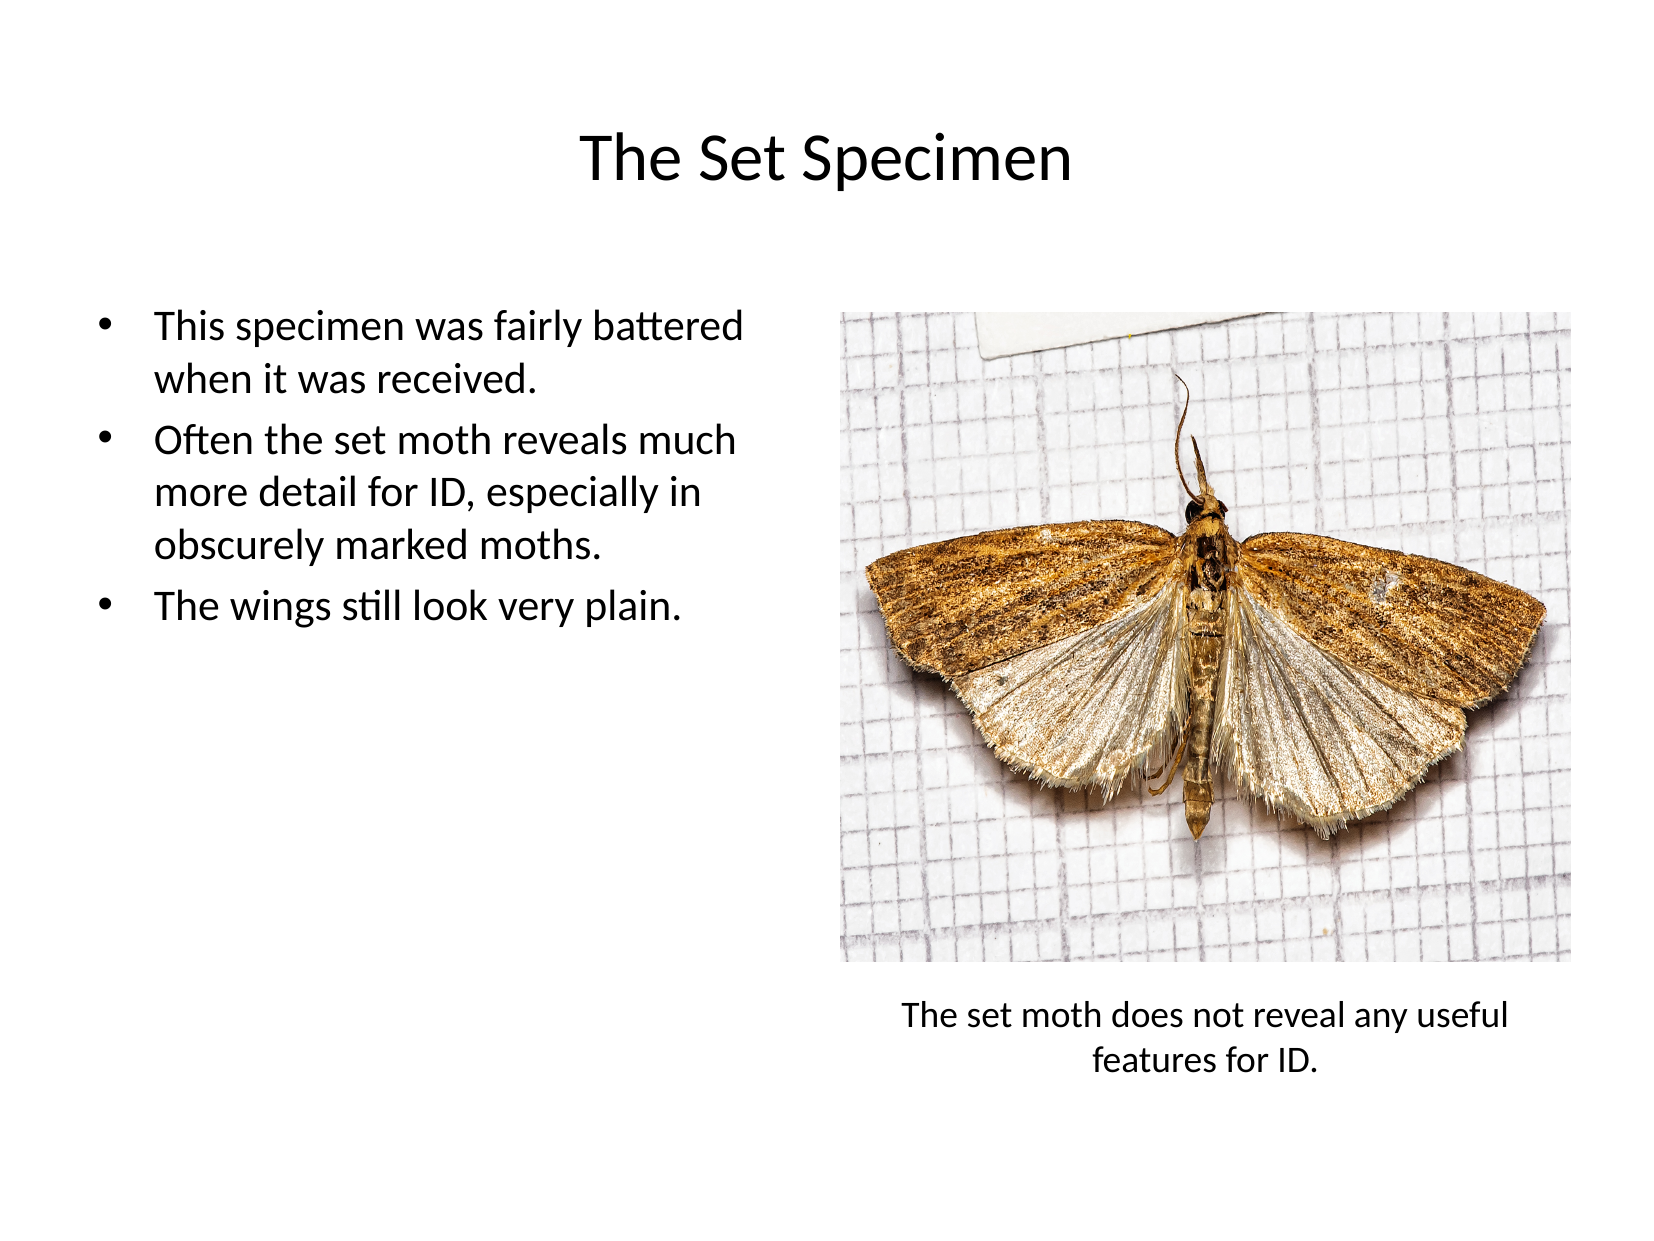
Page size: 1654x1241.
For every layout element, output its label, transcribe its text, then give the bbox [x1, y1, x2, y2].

list This specimen was fairly battered when it was received. Often the set moth reveals much more detail for ID, especially in obscurely marked moths. The wings still look very plain. [82, 289, 813, 1108]
picture [840, 312, 1571, 962]
text_box The set moth does not reveal any useful features for ID. [840, 982, 1571, 1106]
title The Set Specimen [82, 49, 1571, 257]
